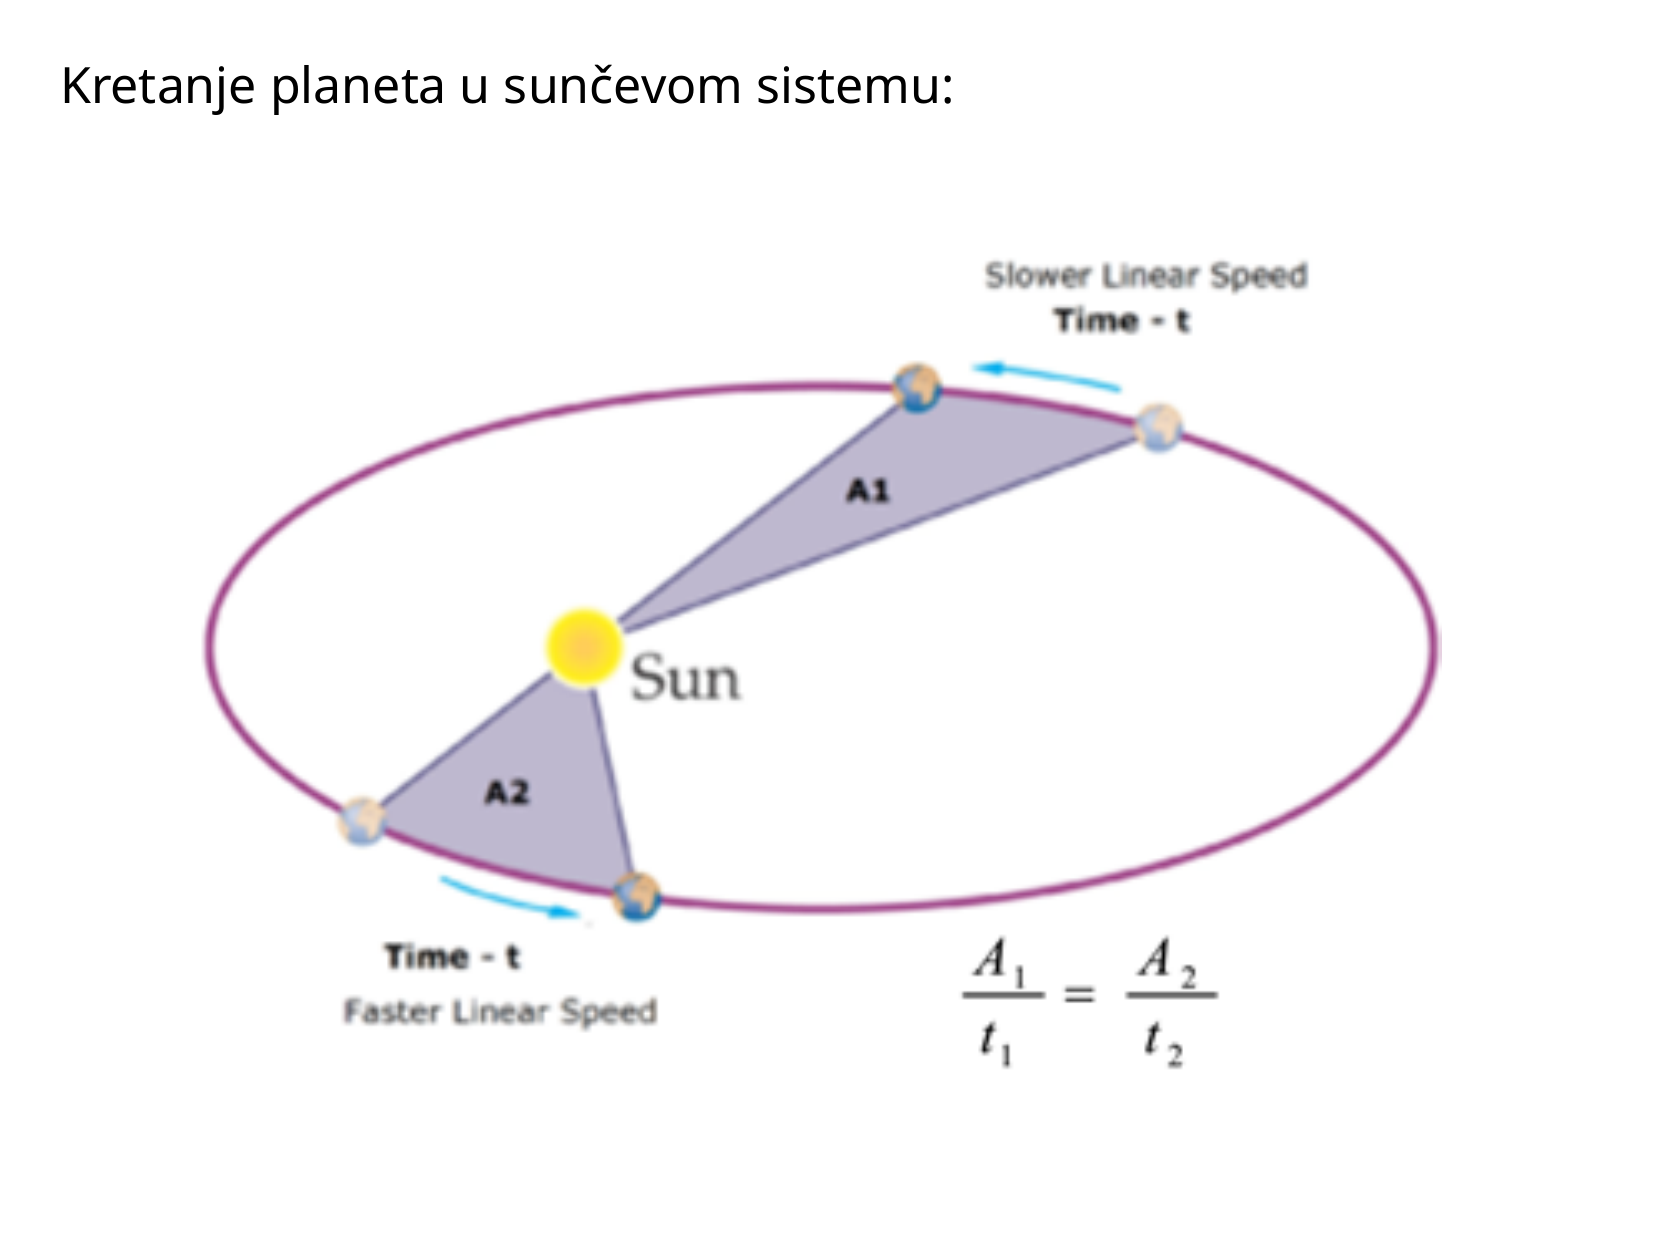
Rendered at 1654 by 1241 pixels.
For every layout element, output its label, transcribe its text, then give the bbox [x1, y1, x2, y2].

picture [200, 223, 1442, 1106]
title Kretanje planeta u sunčevom sistemu: [59, 17, 1648, 150]
